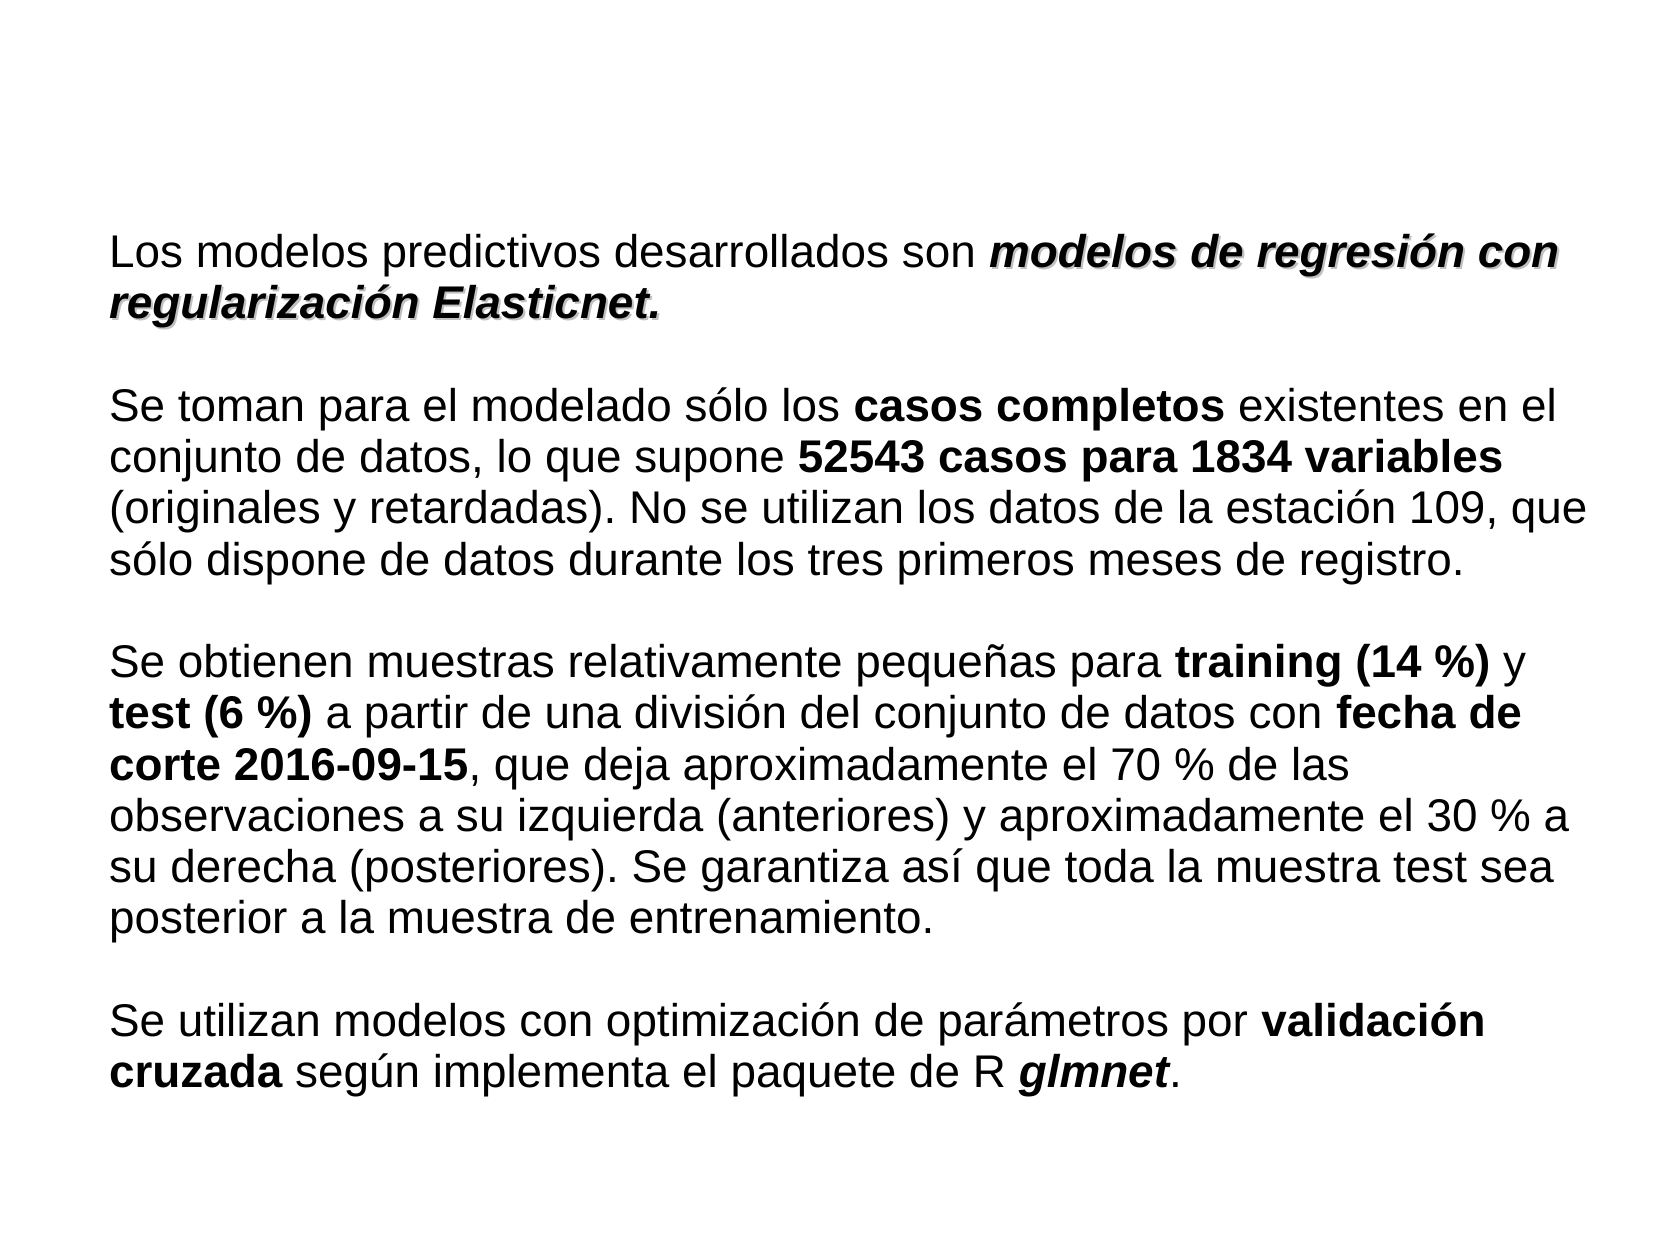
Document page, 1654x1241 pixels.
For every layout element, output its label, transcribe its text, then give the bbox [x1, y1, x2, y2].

text_box Los modelos predictivos desarrollados son modelos de regresión con regularización Elasticnet. Se toman para el modelado sólo los casos completos existentes en el conjunto de datos, lo que supone 52543 casos para 1834 variables (originales y retardadas). No se utilizan los datos de la estación 109, que sólo dispone de datos durante los tres primeros meses de registro. Se obtienen muestras relativamente pequeñas para training (14 %) y test (6 %) a partir de una división del conjunto de datos con fecha de corte 2016-09-15, que deja aproximadamente el 70 % de las observaciones a su izquierda (anteriores) y aproximadamente el 30 % a su derecha (posteriores). Se garantiza así que toda la muestra test sea posterior a la muestra de entrenamiento. Se utilizan modelos con optimización de parámetros por validación cruzada según implementa el paquete de R glmnet. [94, 218, 1619, 1105]
